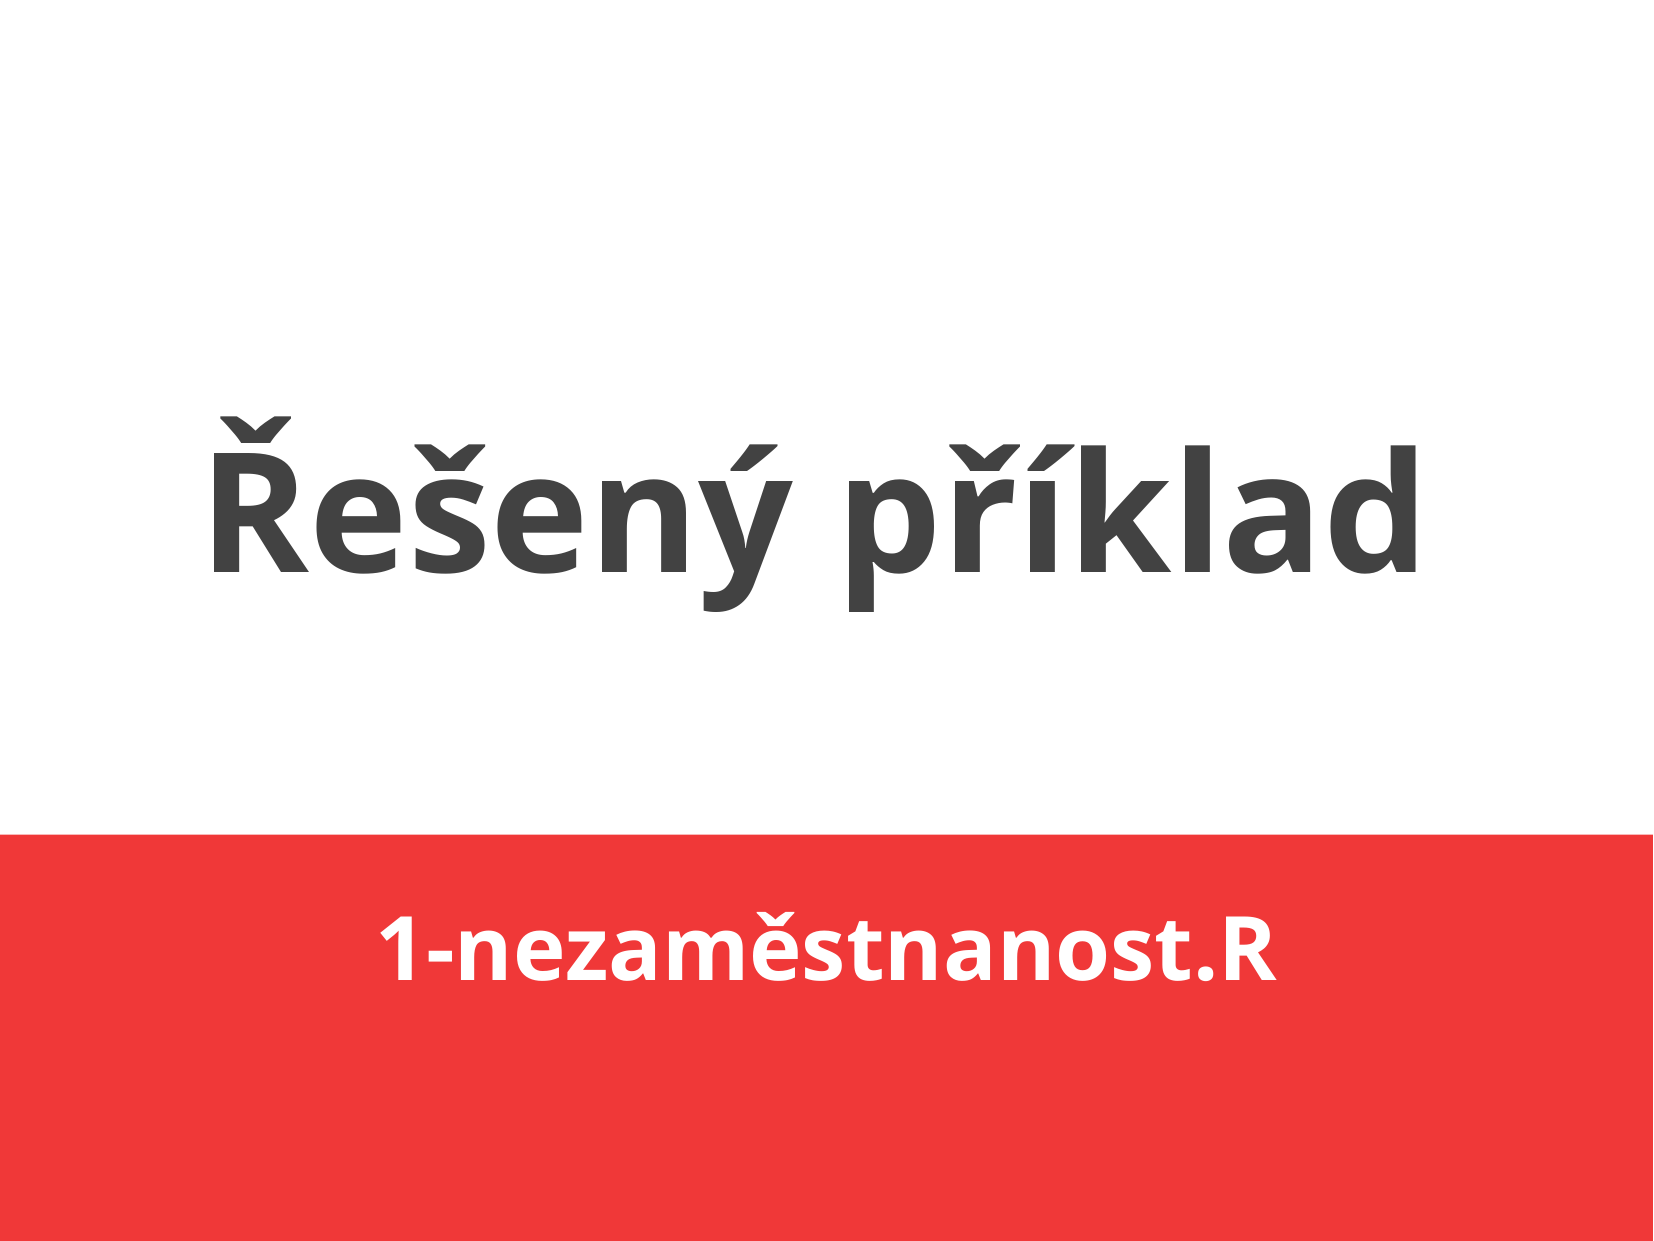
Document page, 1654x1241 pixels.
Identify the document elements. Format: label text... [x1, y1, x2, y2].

subtitle 1-nezaměstnanost.R [82, 881, 1571, 1010]
title Řešený příklad [70, 327, 1559, 915]
